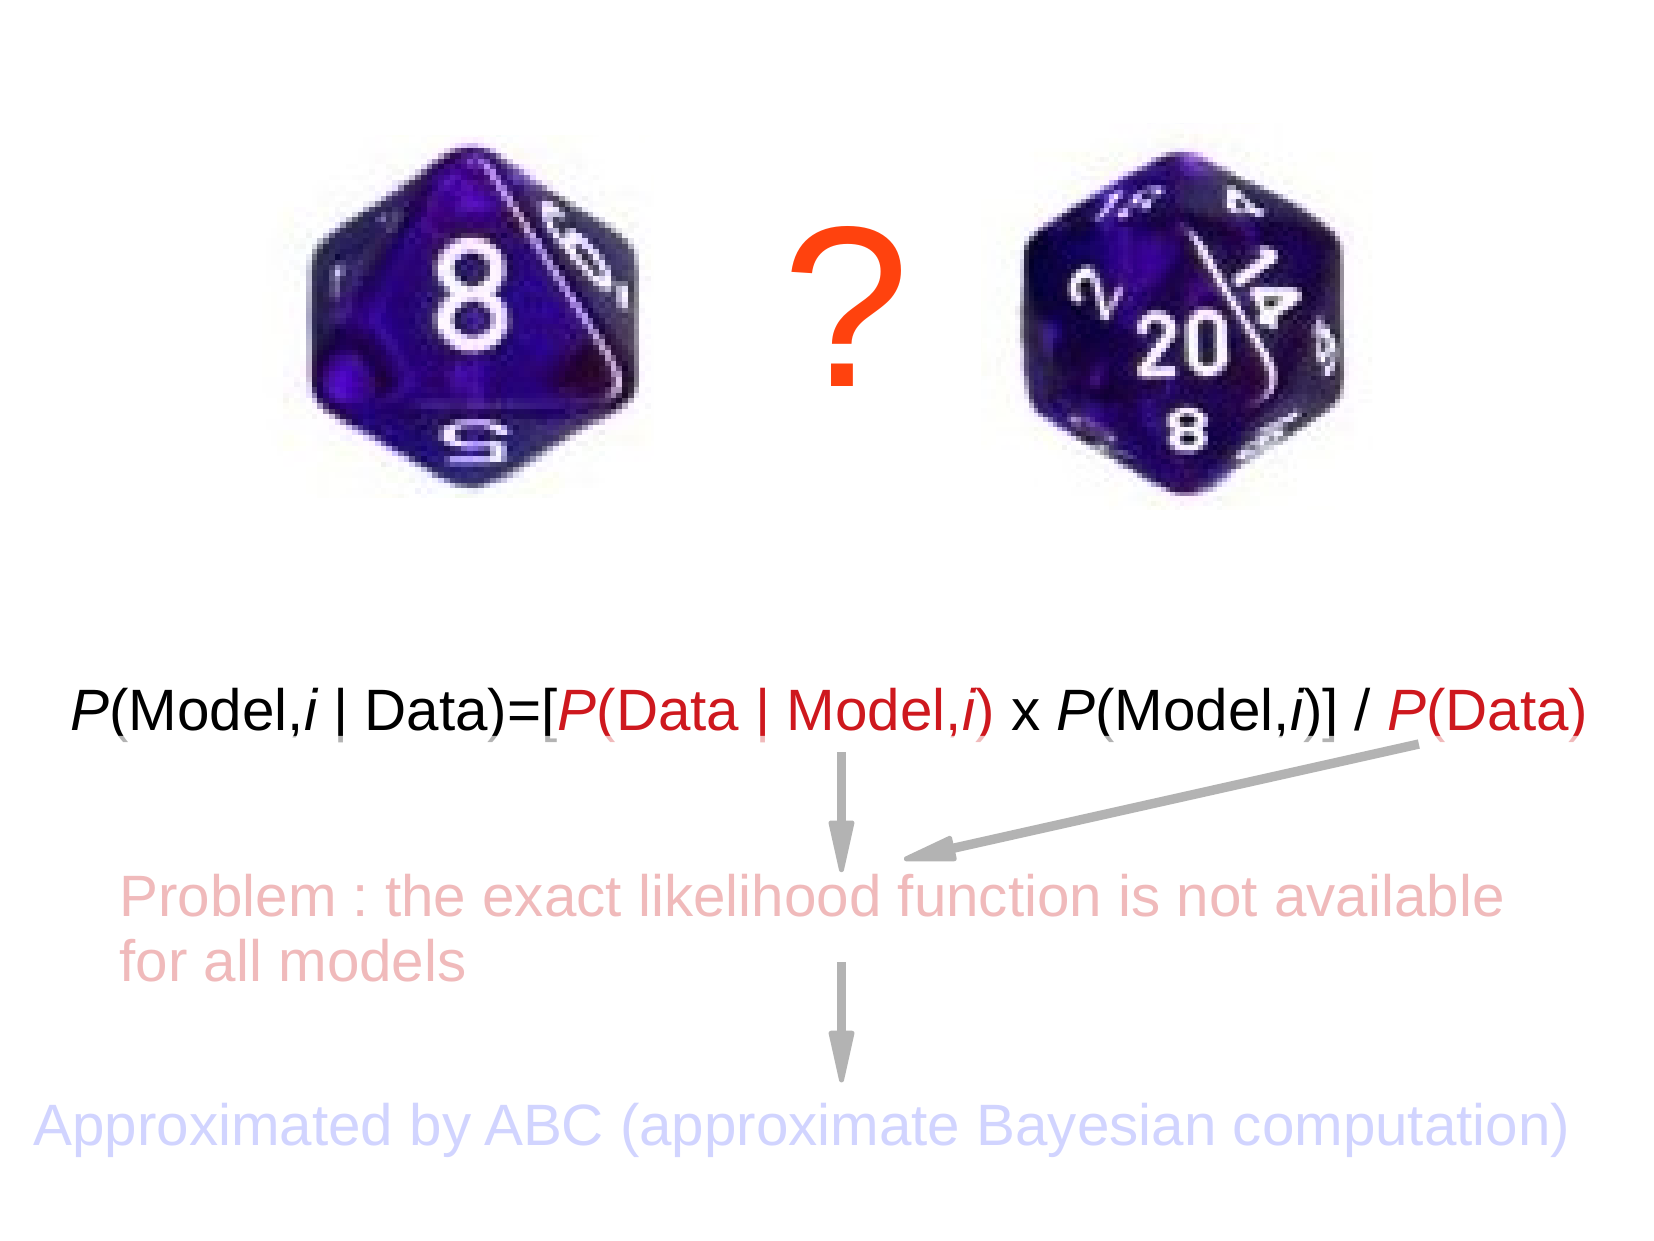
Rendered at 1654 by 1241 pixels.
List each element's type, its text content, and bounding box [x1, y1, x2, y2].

text_box ? [767, 171, 925, 443]
text_box [14, 735, 1614, 1225]
text_box Approximated by ABC (approximate Bayesian computation) [18, 1085, 1629, 1231]
picture [262, 135, 654, 498]
text_box P(Model,i | Data)=[P(Data | Model,i) x P(Model,i)] / P(Data) [55, 670, 1604, 735]
picture [981, 123, 1373, 510]
